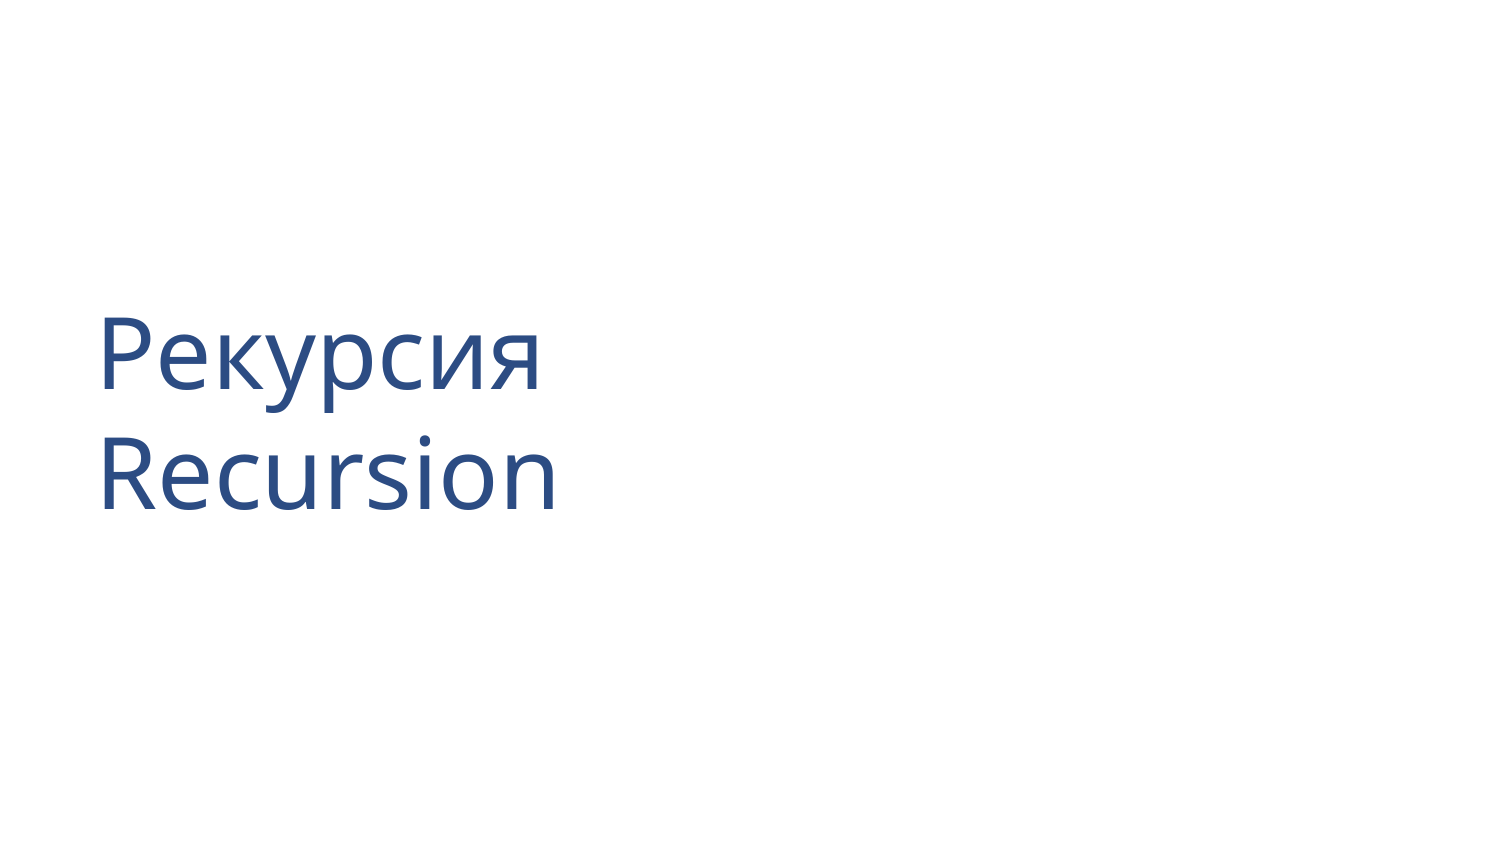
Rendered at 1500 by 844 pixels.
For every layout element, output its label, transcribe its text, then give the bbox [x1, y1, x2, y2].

title Рекурсия Recursion [80, 73, 1125, 745]
